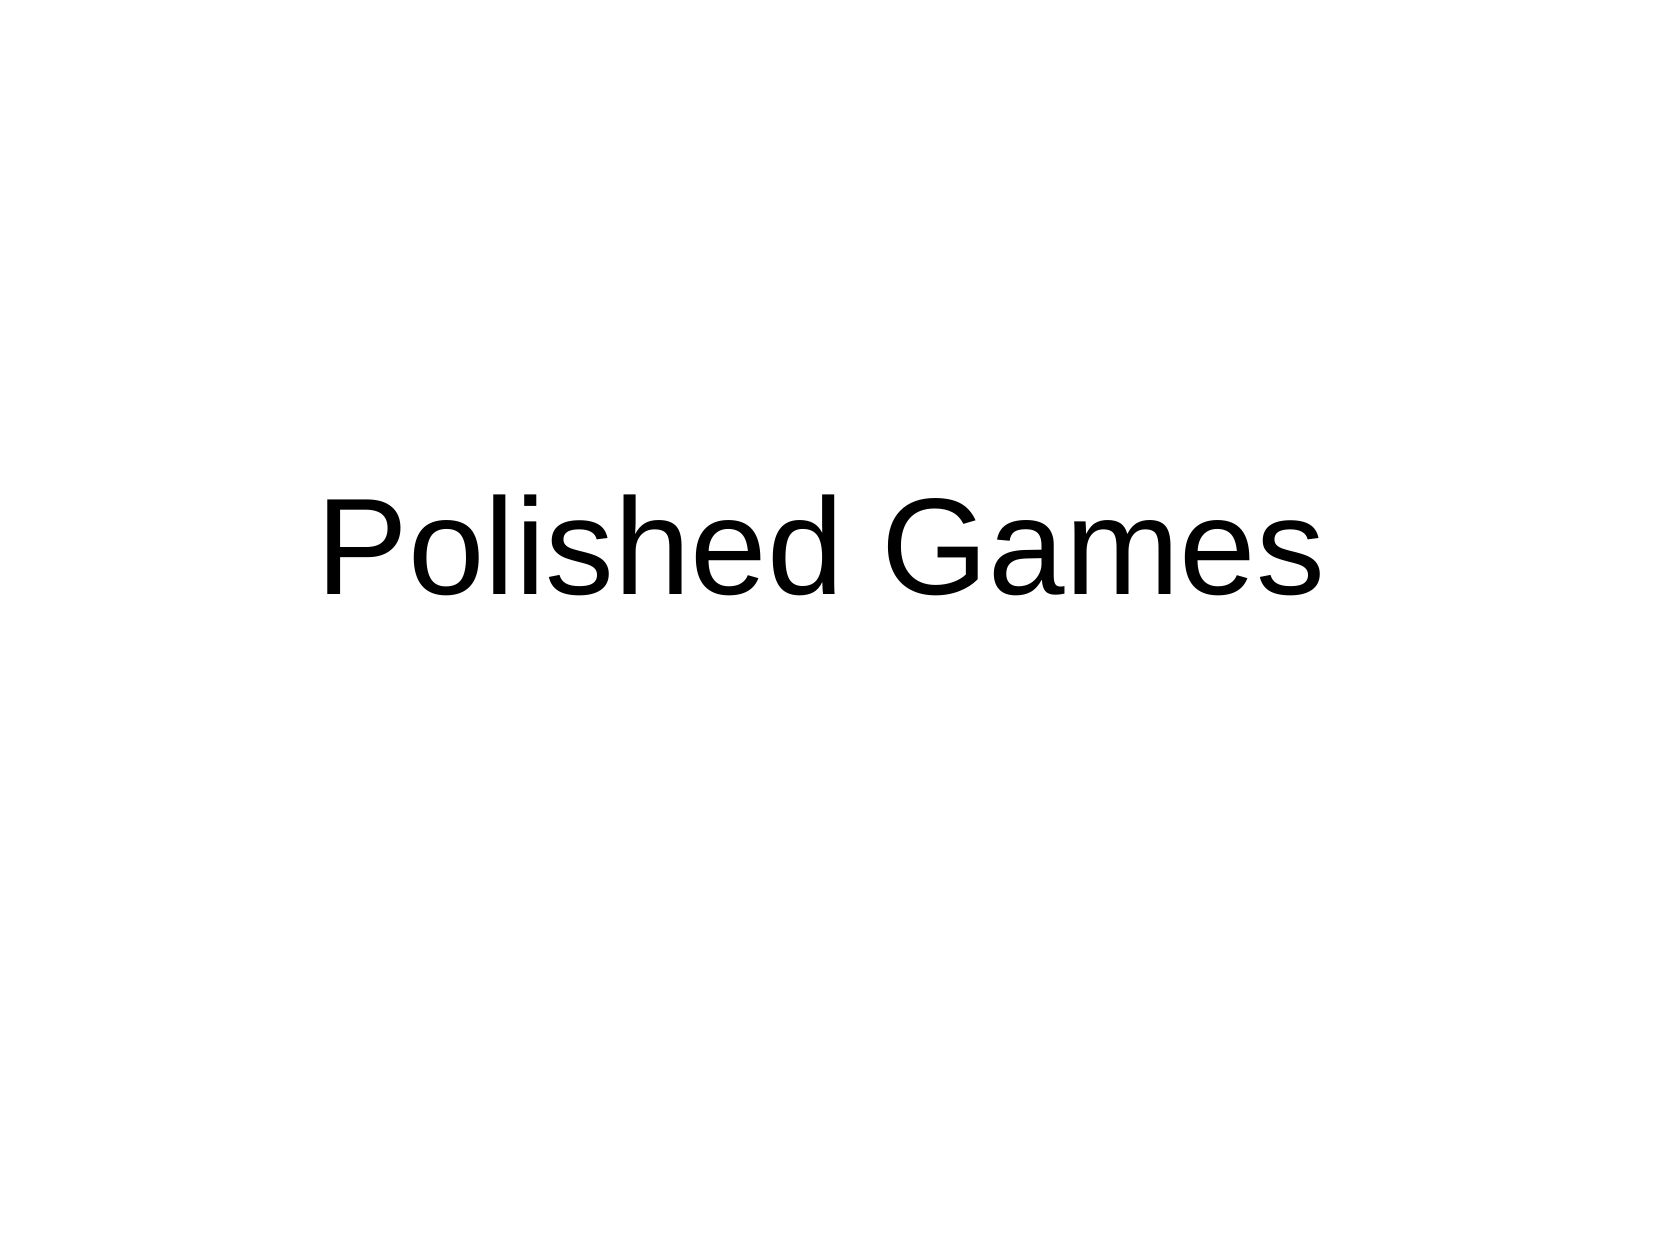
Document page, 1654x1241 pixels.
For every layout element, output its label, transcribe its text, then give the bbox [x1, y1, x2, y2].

title Polished Games [76, 442, 1566, 651]
